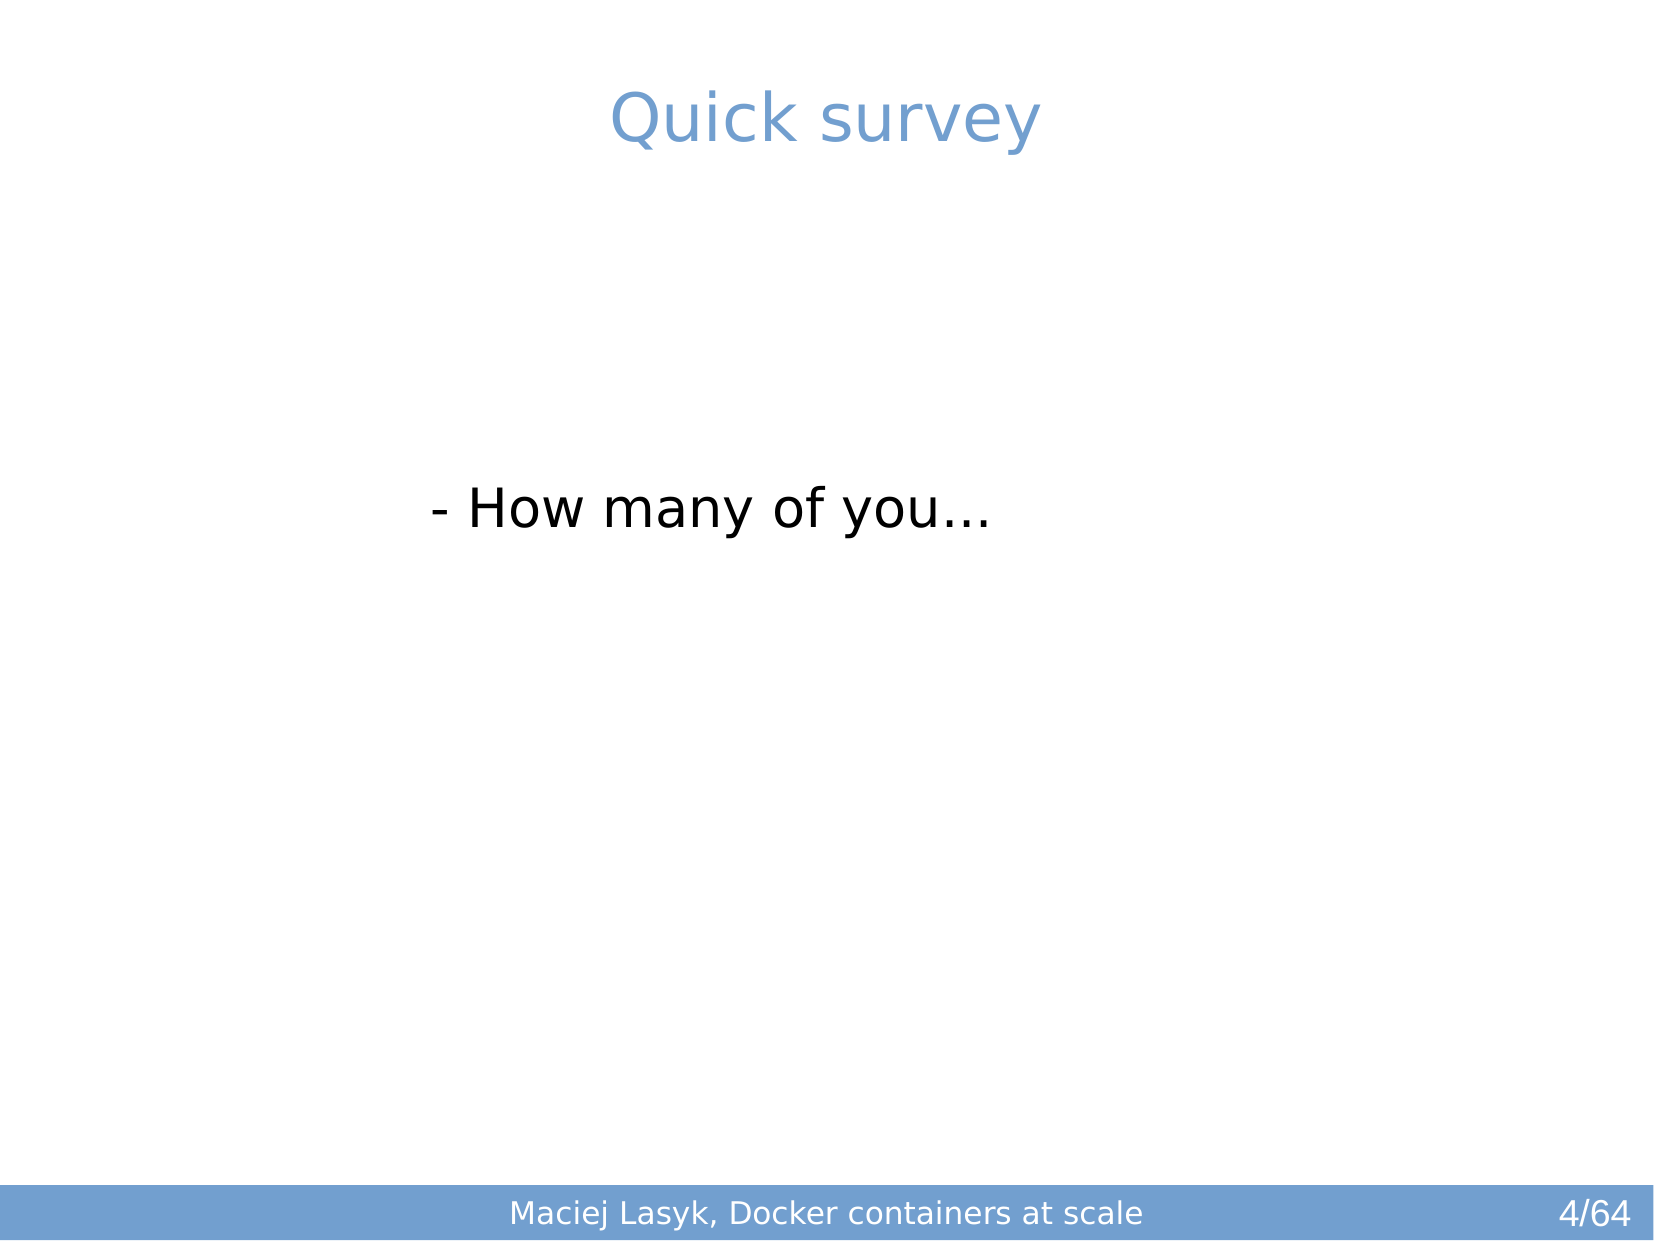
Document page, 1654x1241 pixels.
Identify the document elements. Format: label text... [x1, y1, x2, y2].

text_box Quick survey [594, 72, 1059, 166]
text_box 4/64 [1533, 1185, 1647, 1241]
text_box Maciej Lasyk, Docker containers at scale [494, 1188, 1160, 1240]
text_box [0, 1185, 1533, 1241]
text_box [1647, 1185, 1654, 1241]
text_box - How many of you... [415, 470, 1009, 600]
